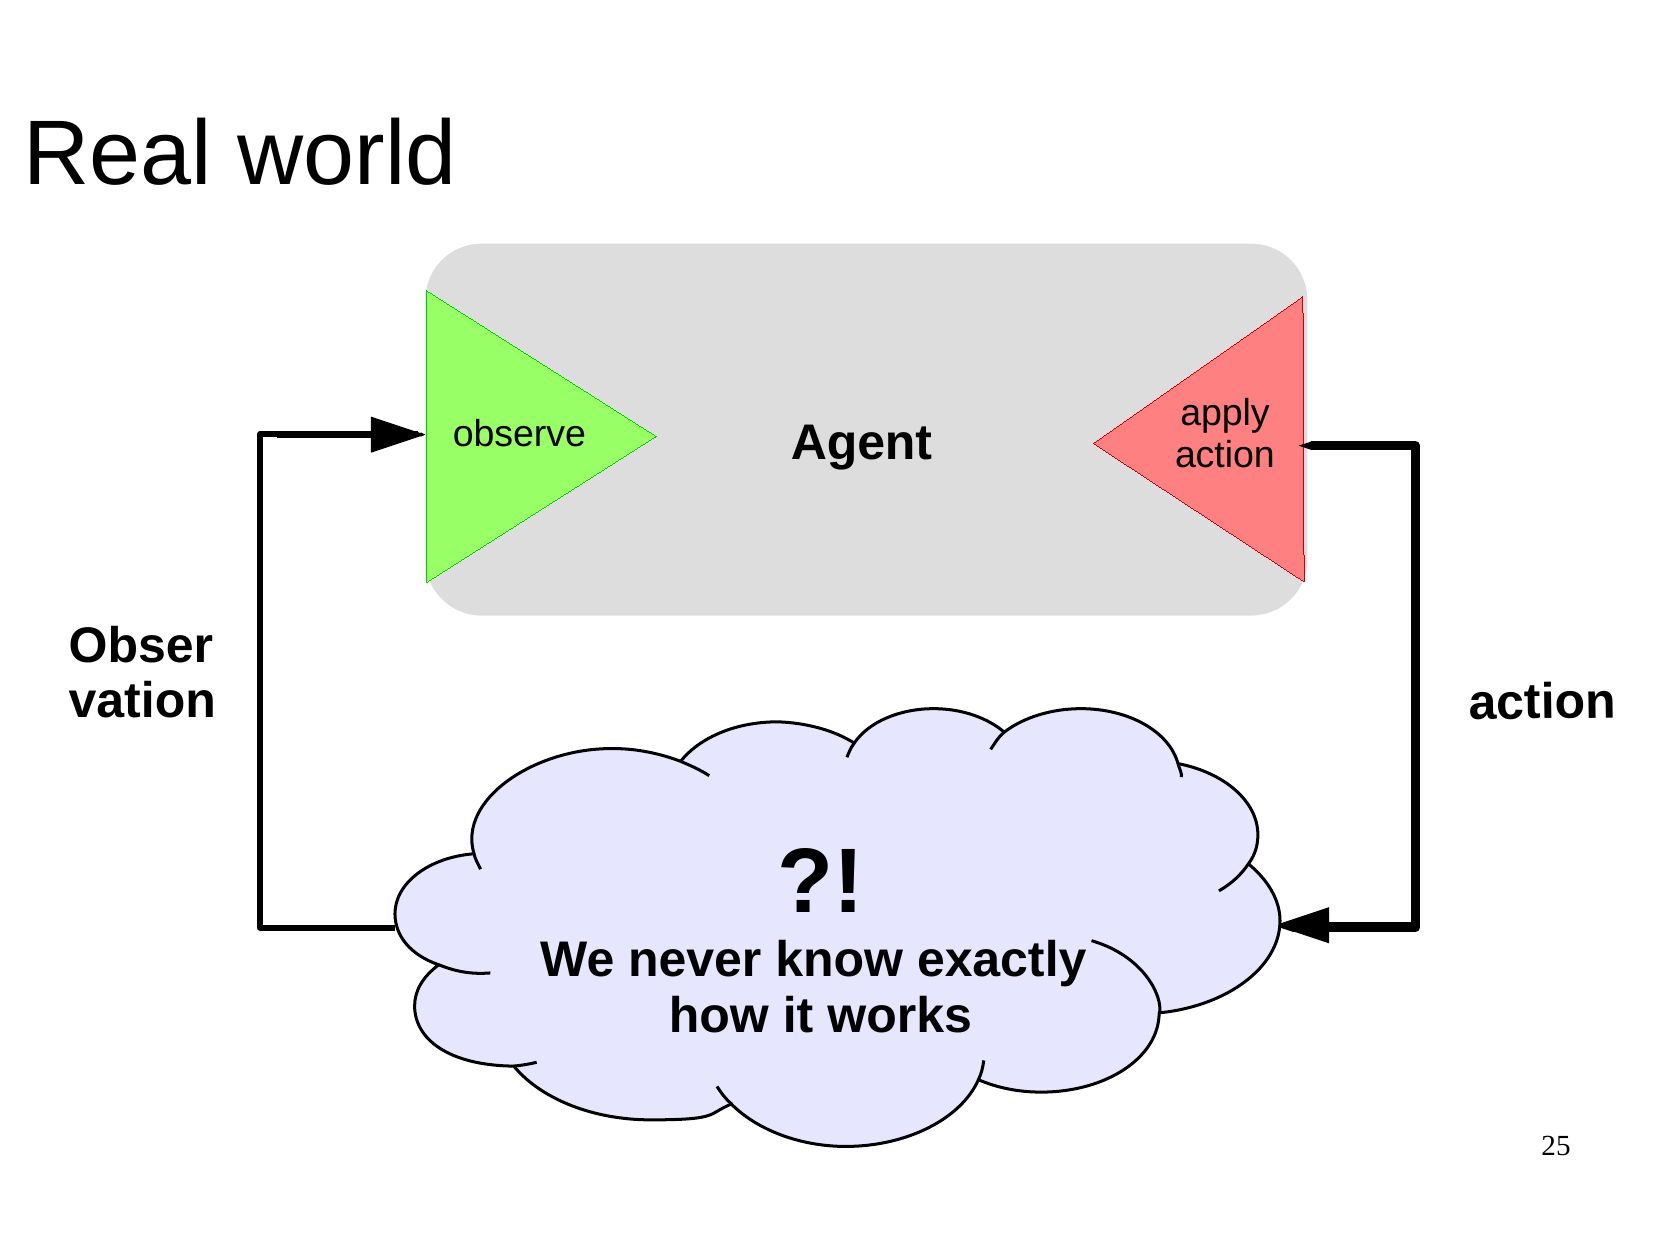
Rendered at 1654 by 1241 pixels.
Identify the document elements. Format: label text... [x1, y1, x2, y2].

text_box [416, 234, 1317, 625]
text_box observe [404, 396, 635, 472]
text_box apply action [1151, 375, 1299, 493]
text_box ?! We never know exactly how it works [445, 821, 1196, 1052]
text_box Agent [685, 398, 1039, 488]
text_box [475, 708, 1281, 1006]
text_box [446, 1052, 1145, 1147]
title Real world [23, 49, 1512, 257]
text_box Observation [45, 600, 241, 746]
text_box [394, 859, 445, 1052]
text_box action [1444, 655, 1654, 748]
